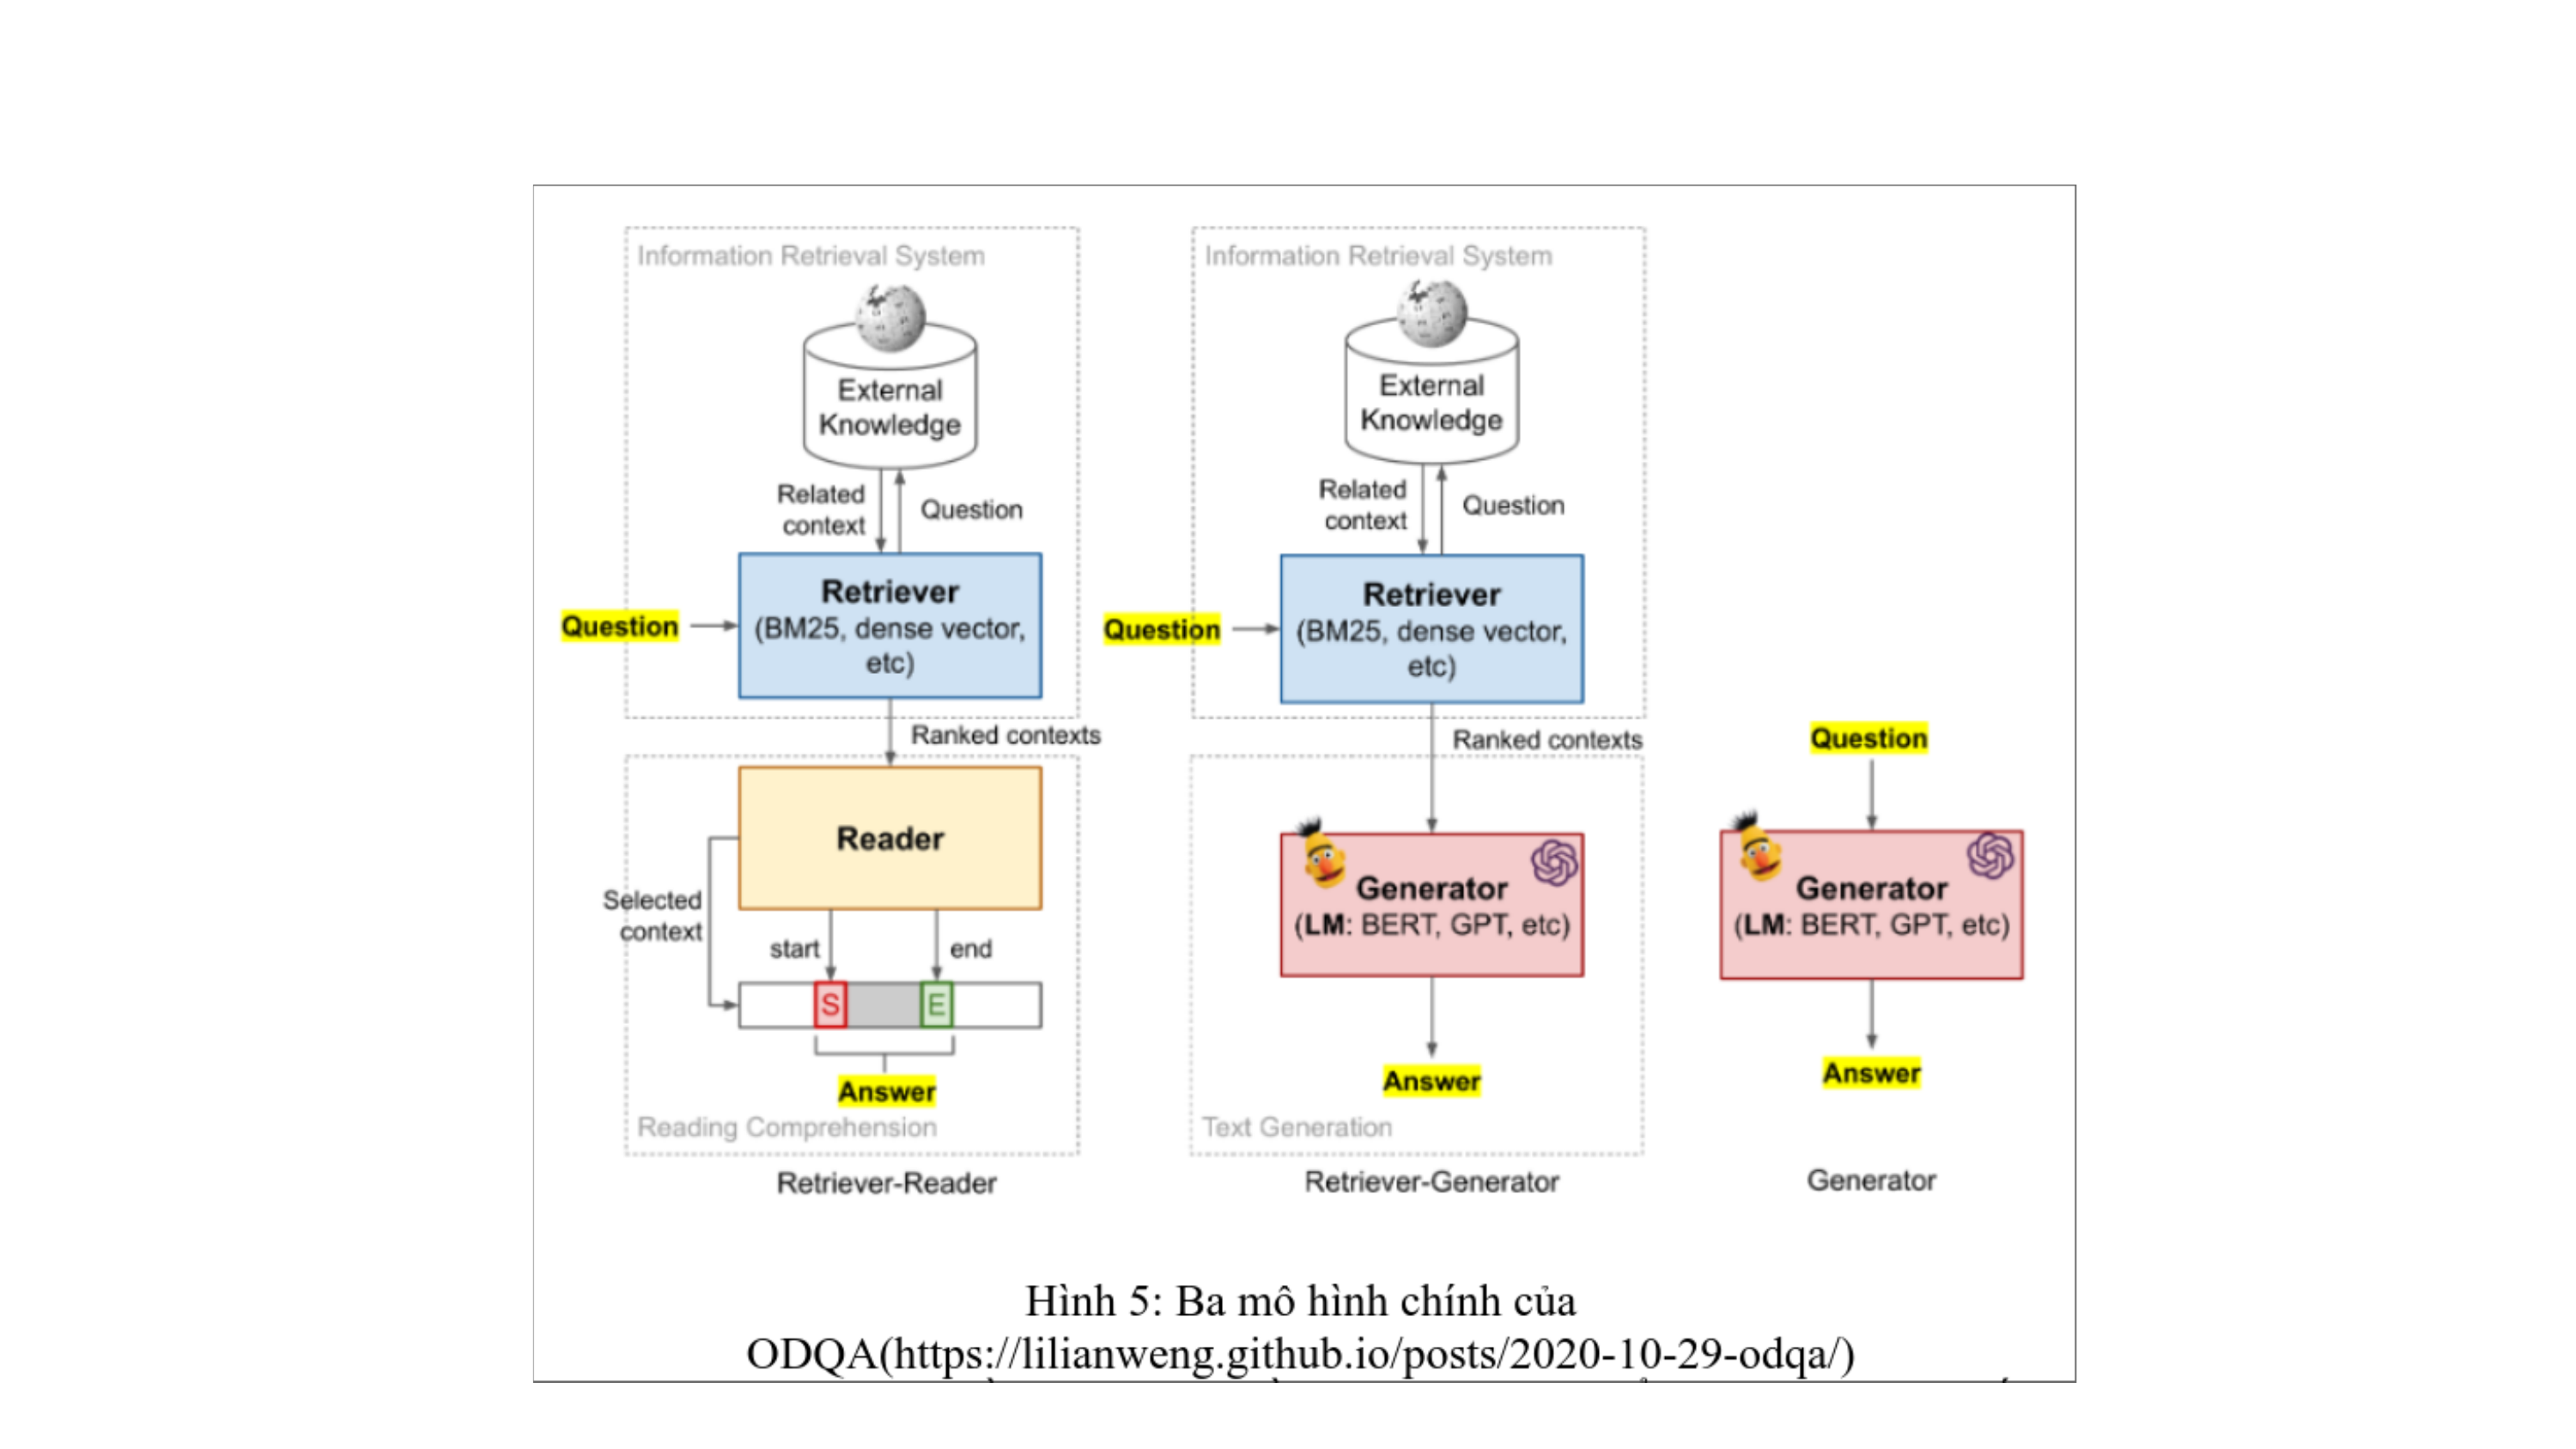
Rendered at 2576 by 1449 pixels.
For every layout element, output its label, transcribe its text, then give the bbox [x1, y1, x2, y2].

text_box [532, 185, 2077, 1384]
text_box Các cách để tạo mô hình hỏi đáp [752, 0, 1858, 227]
